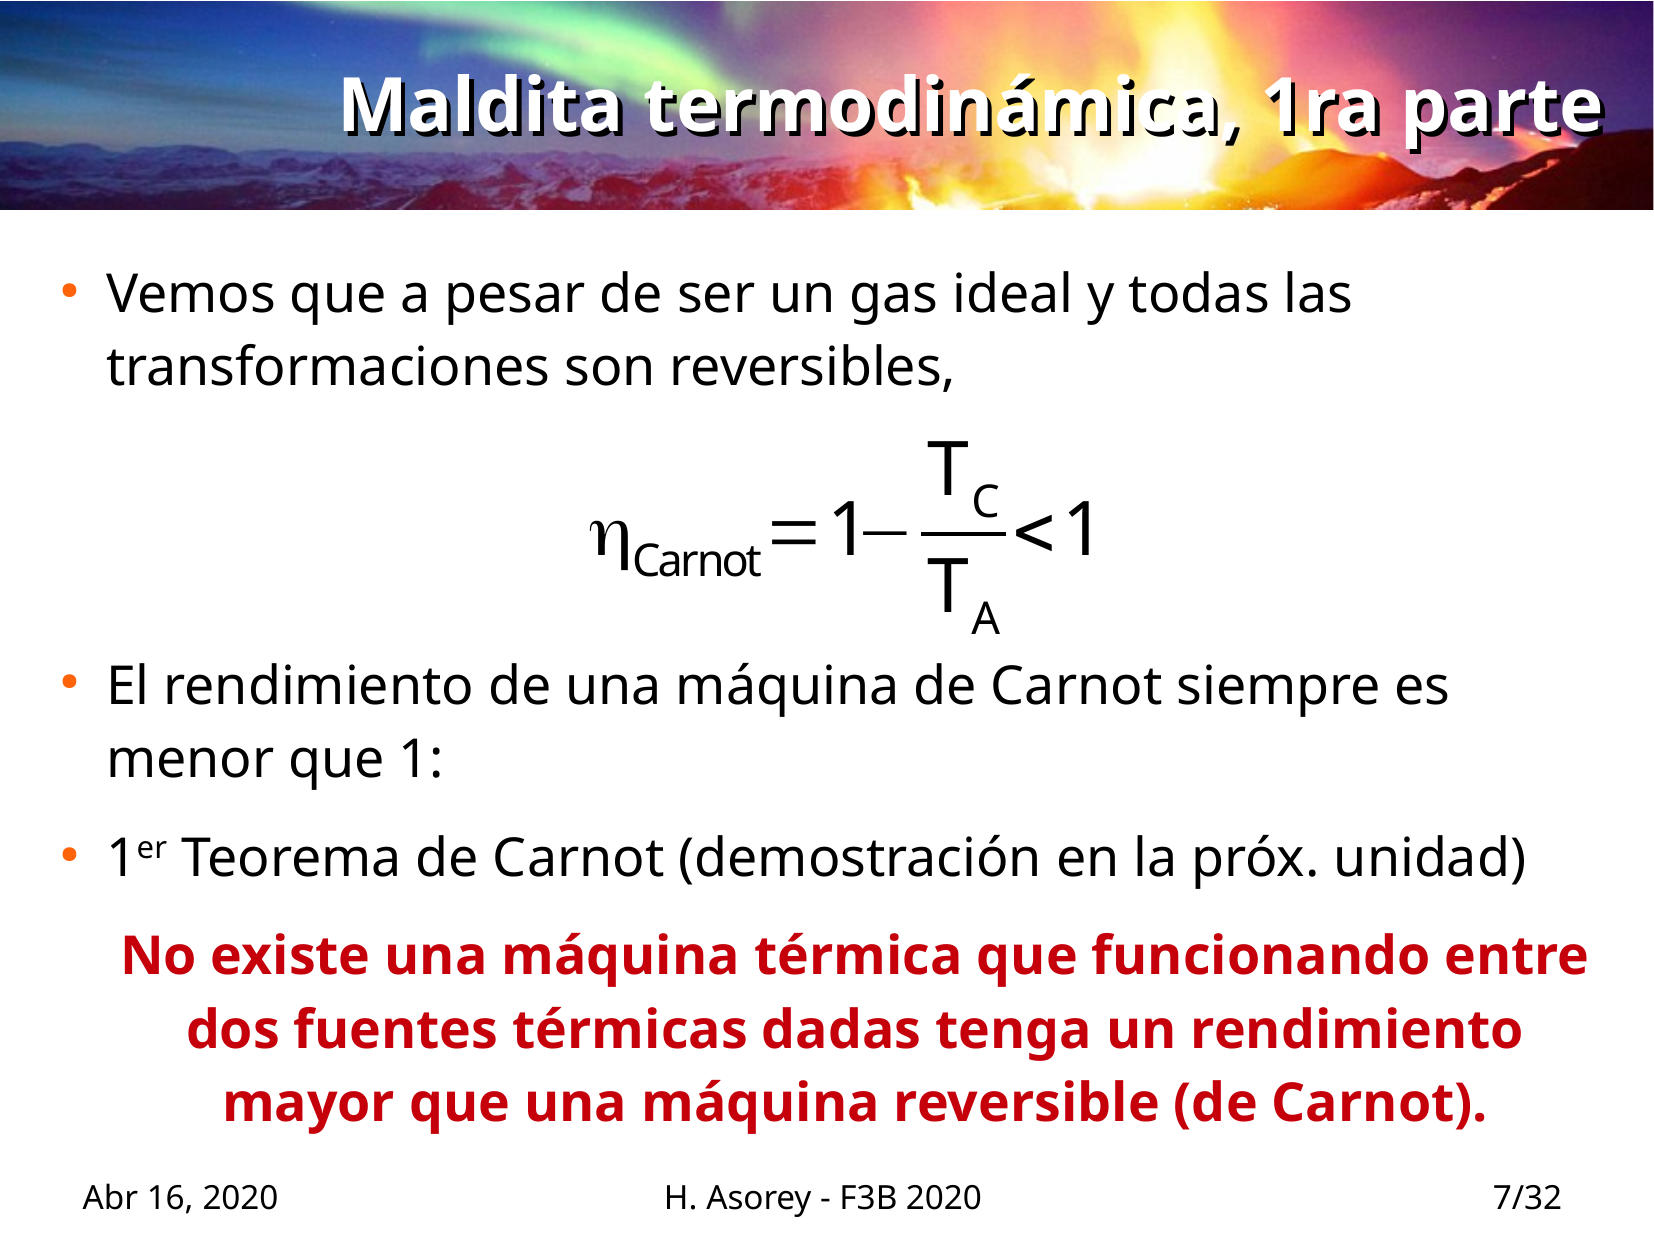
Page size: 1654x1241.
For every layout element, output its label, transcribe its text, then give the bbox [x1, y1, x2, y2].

list Vemos que a pesar de ser un gas ideal y todas las transformaciones son reversibles, El rendimiento de una máquina de Carnot siempre es menor que 1: 1er Teorema de Carnot (demostración en la próx. unidad) No existe una máquina térmica que funcionando entre dos fuentes térmicas dadas tenga un rendimiento mayor que una máquina reversible (de Carnot). [45, 255, 1606, 1156]
picture [0, 1, 1654, 210]
title Maldita termodinámica, 1ra parte [45, 15, 1606, 191]
chart [580, 423, 1096, 646]
